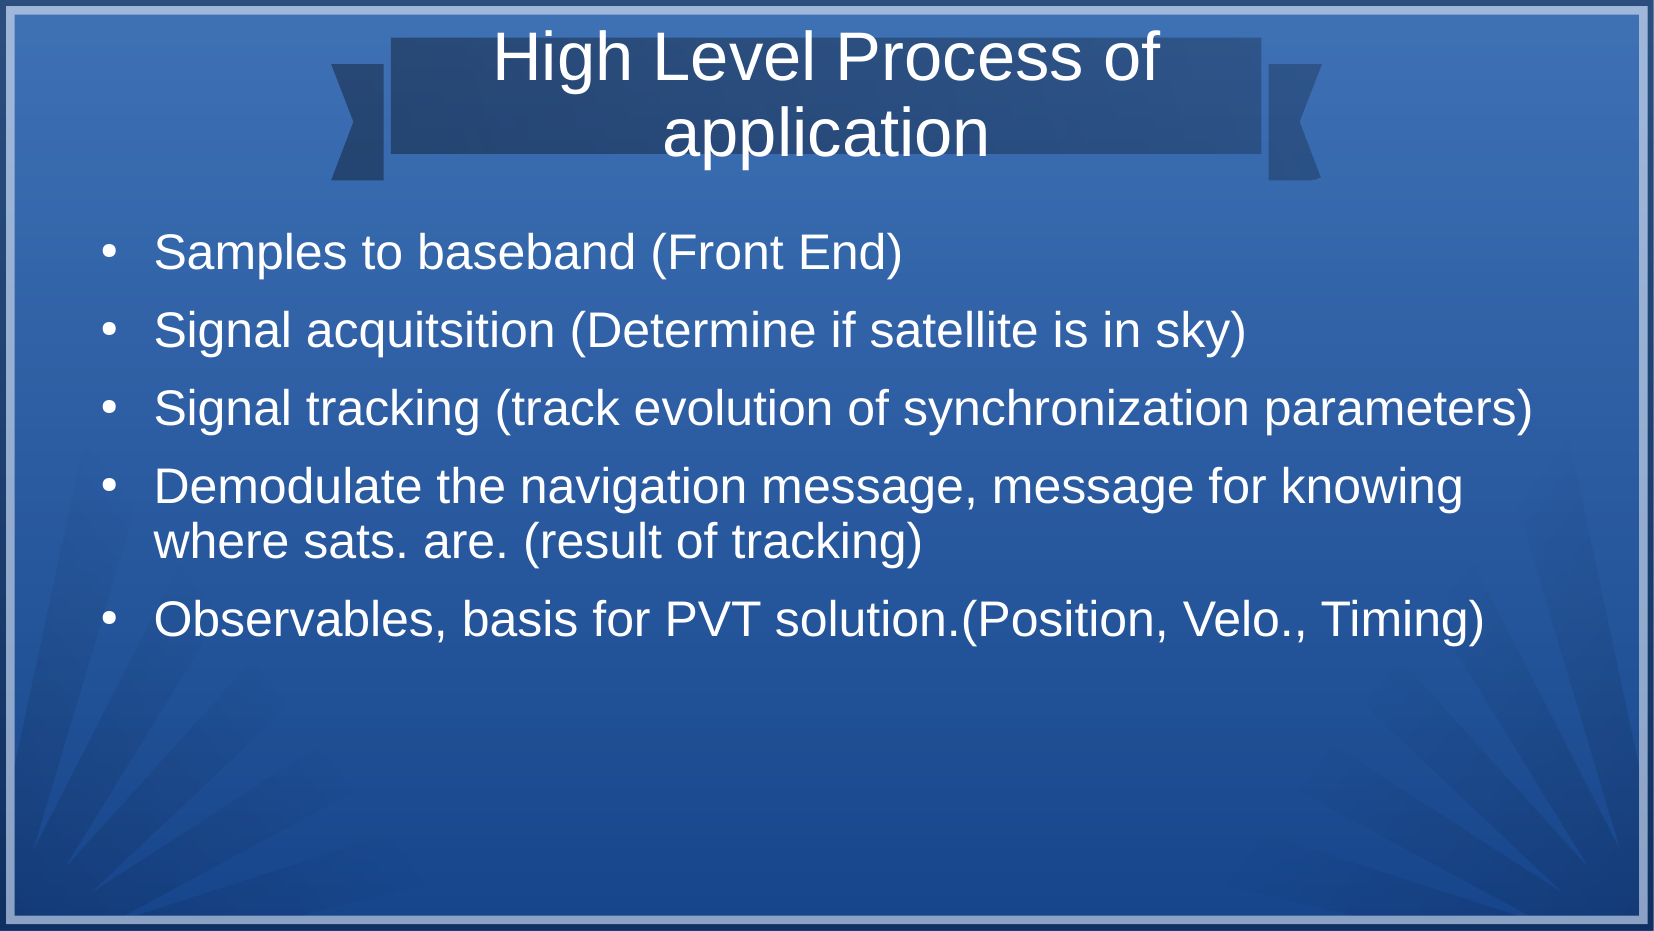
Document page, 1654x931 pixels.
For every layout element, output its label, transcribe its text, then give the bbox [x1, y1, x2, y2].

title High Level Process of application [389, 17, 1264, 172]
list Samples to baseband (Front End) Signal acquitsition (Determine if satellite is in sky) Signal tracking (track evolution of synchronization parameters) Demodulate the navigation message, message for knowing where sats. are. (result of tracking) Observables, basis for PVT solution.(Position, Velo., Timing) [82, 224, 1571, 848]
